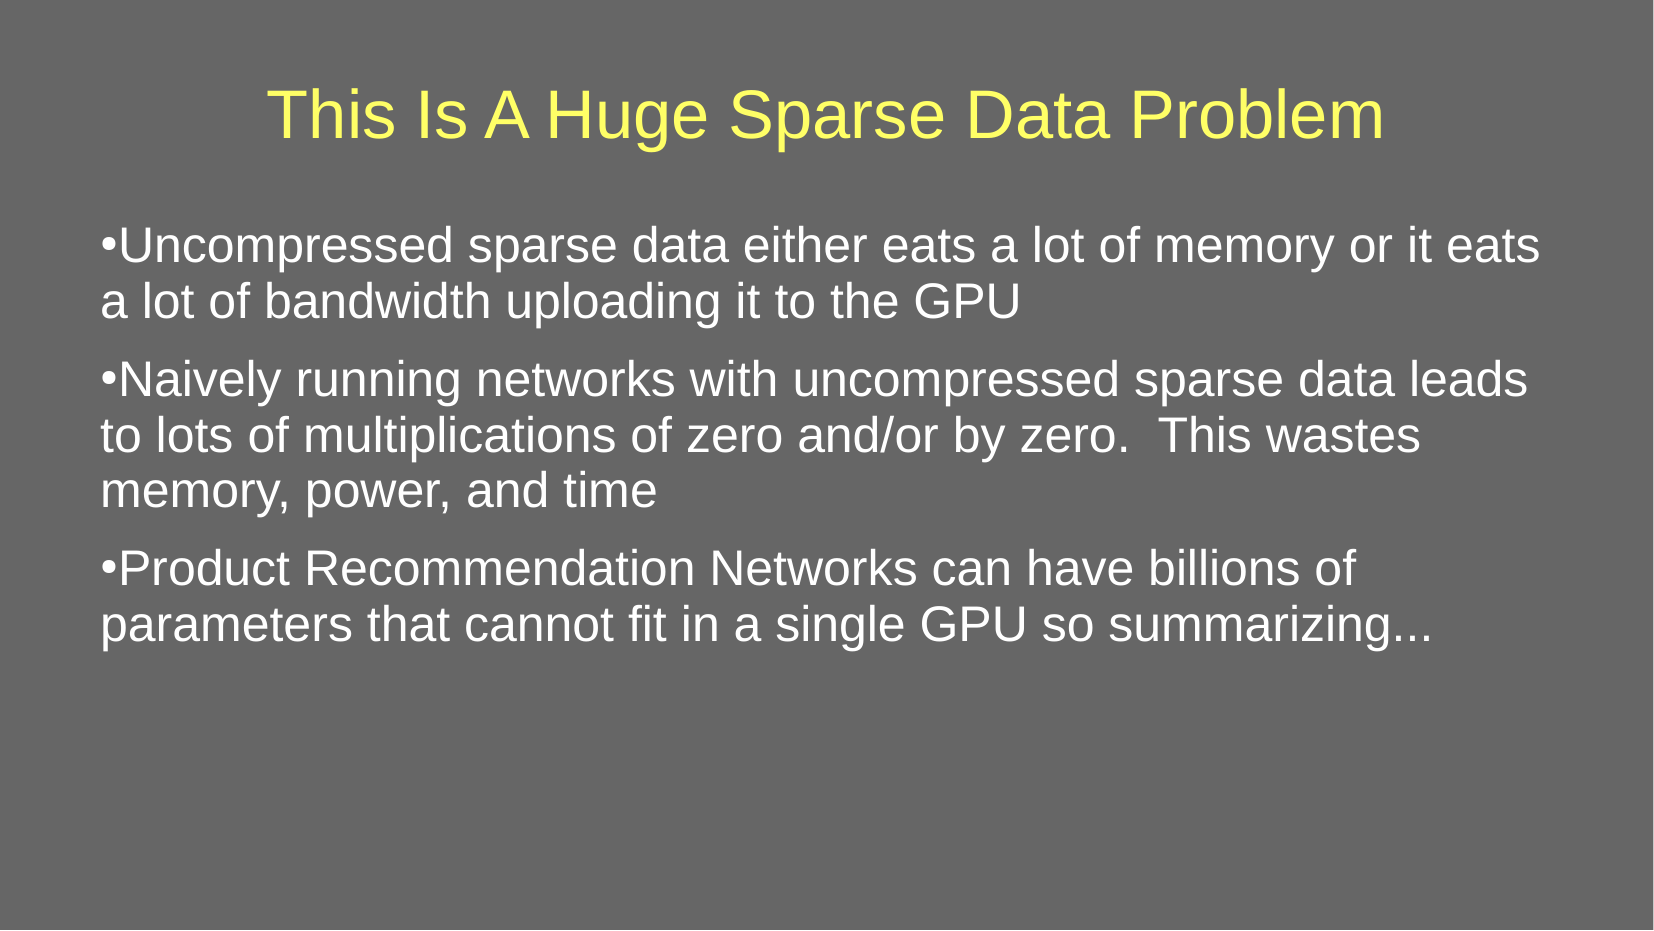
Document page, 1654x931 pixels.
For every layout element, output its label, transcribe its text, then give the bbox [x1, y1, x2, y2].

list Uncompressed sparse data either eats a lot of memory or it eats a lot of bandwidth uploading it to the GPU Naively running networks with uncompressed sparse data leads to lots of multiplications of zero and/or by zero. This wastes memory, power, and time Product Recommendation Networks can have billions of parameters that cannot fit in a single GPU so summarizing... [82, 217, 1571, 757]
title This Is A Huge Sparse Data Problem [82, 36, 1571, 193]
